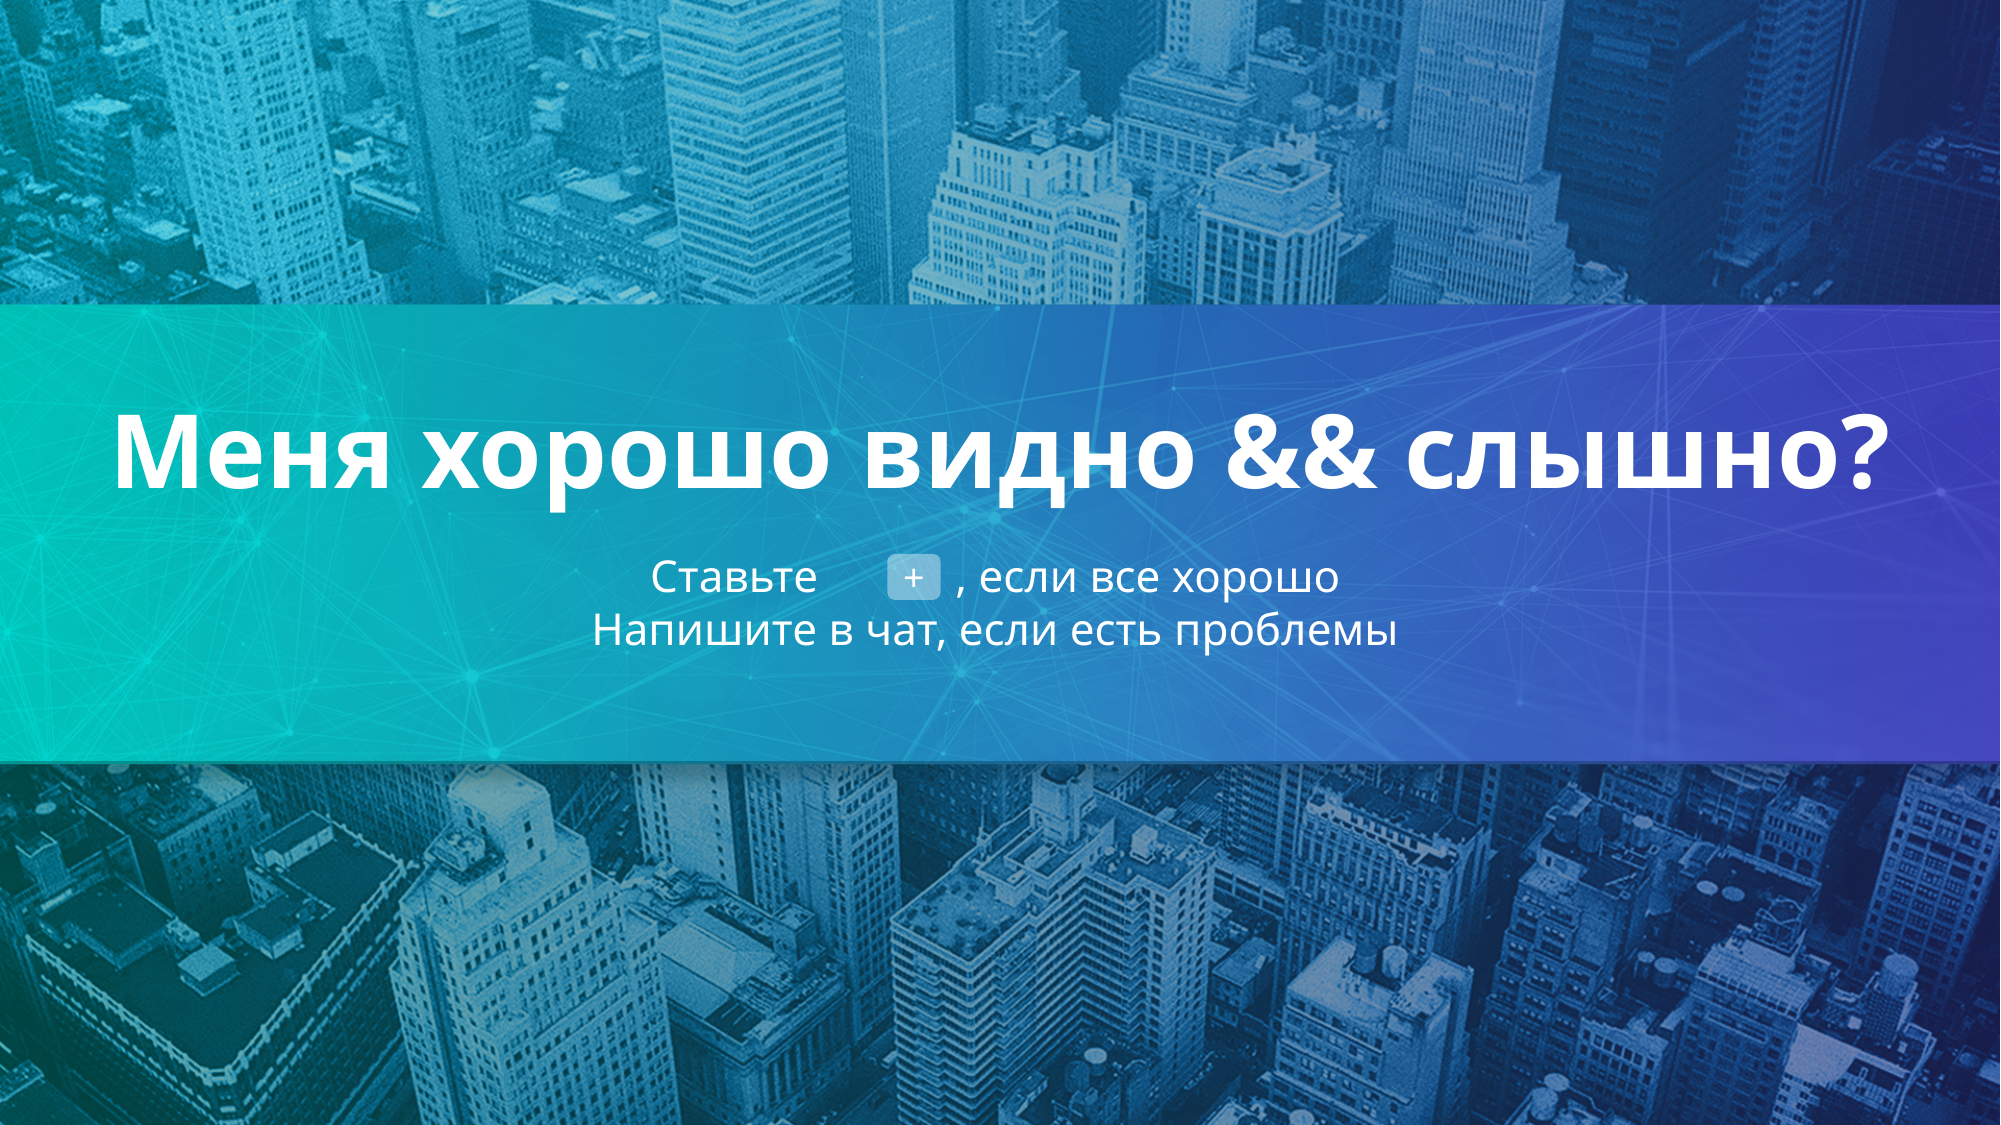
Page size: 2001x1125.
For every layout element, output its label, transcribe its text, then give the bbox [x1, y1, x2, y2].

text_box + [887, 553, 941, 600]
text_box [0, 0, 2000, 305]
text_box Ставьте , если все хорошо Напишите в чат, если есть проблемы [0, 548, 1991, 655]
picture [0, 305, 2000, 761]
text_box Меня хорошо видно && слышно? [8, 341, 1992, 554]
text_box [0, 761, 2000, 1125]
